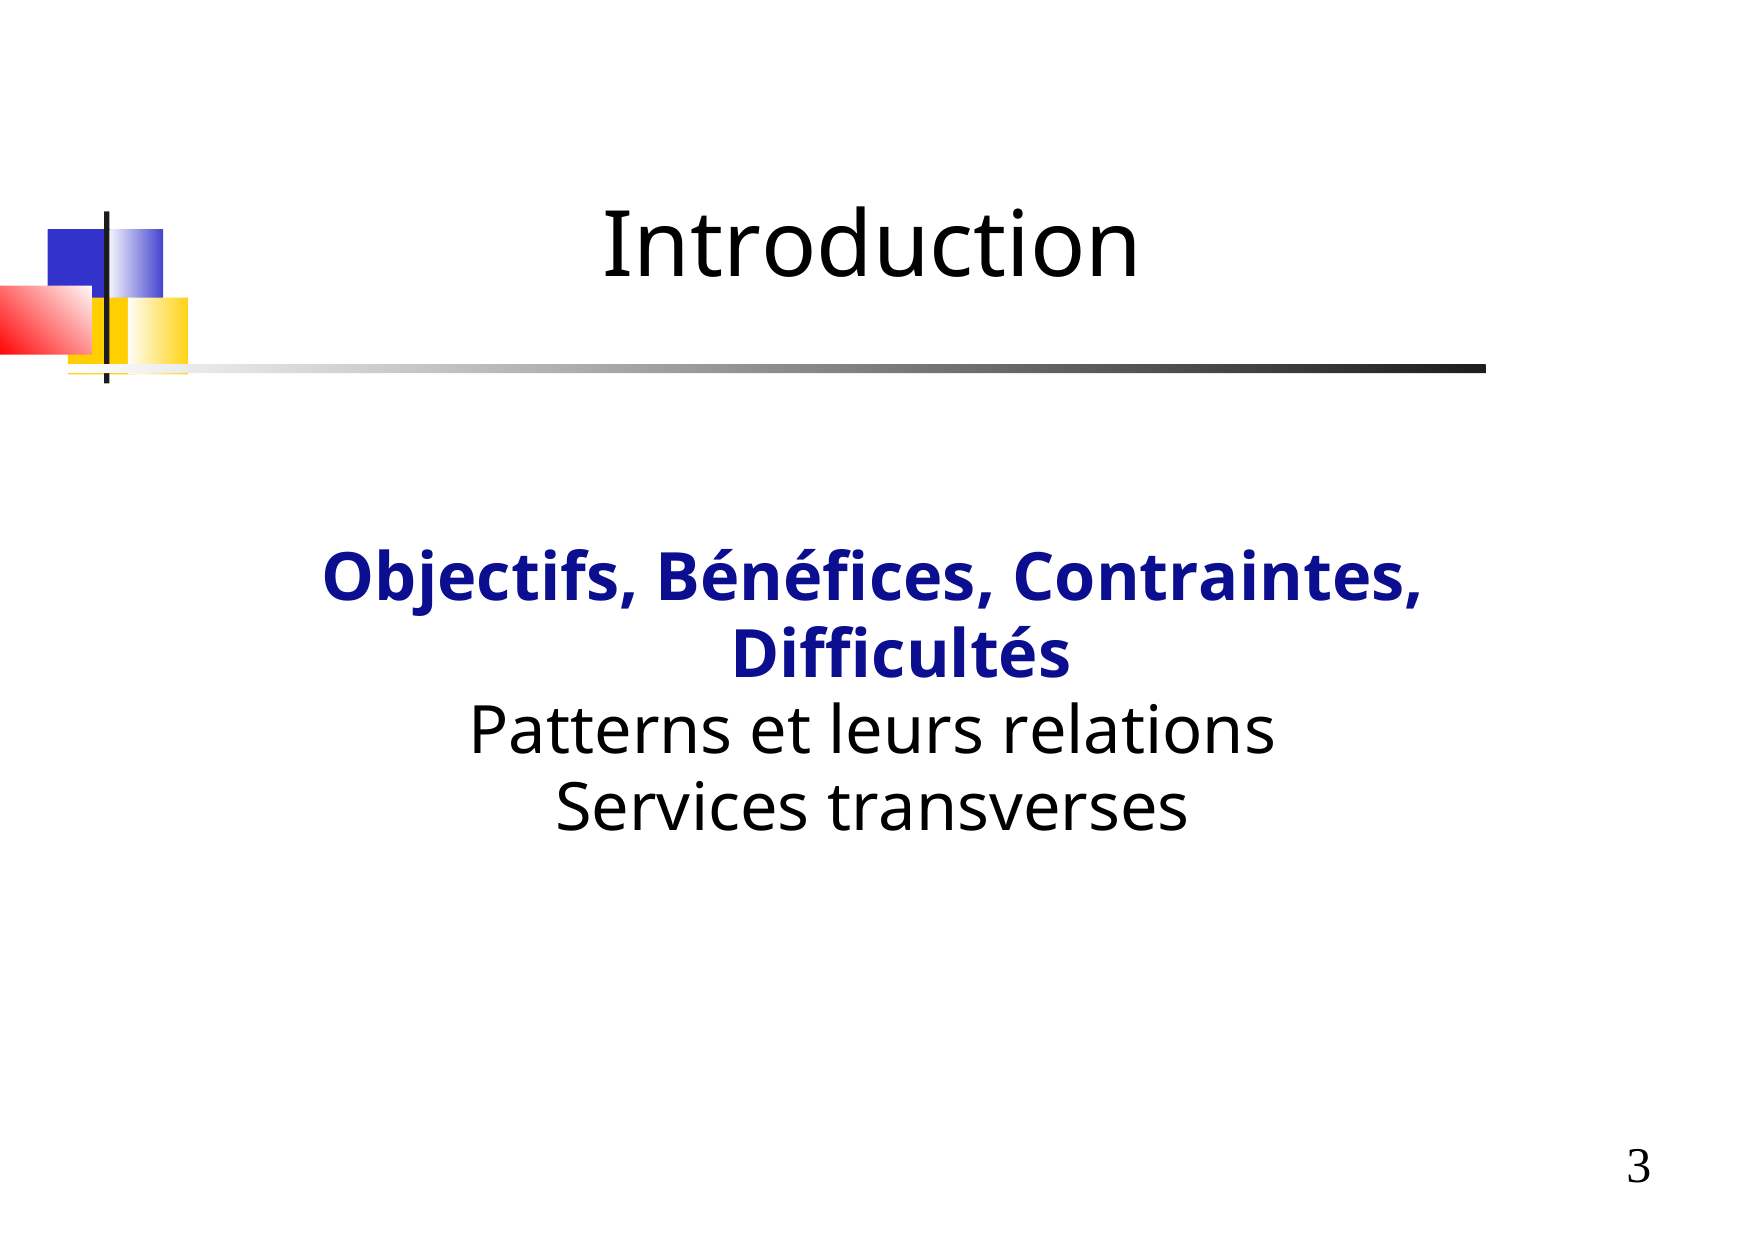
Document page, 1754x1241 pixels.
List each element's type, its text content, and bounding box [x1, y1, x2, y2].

subtitle Objectifs, Bénéfices, Contraintes, Difficultés Patterns et leurs relations Services transverses [179, 371, 1567, 1091]
title Introduction [179, 139, 1567, 351]
